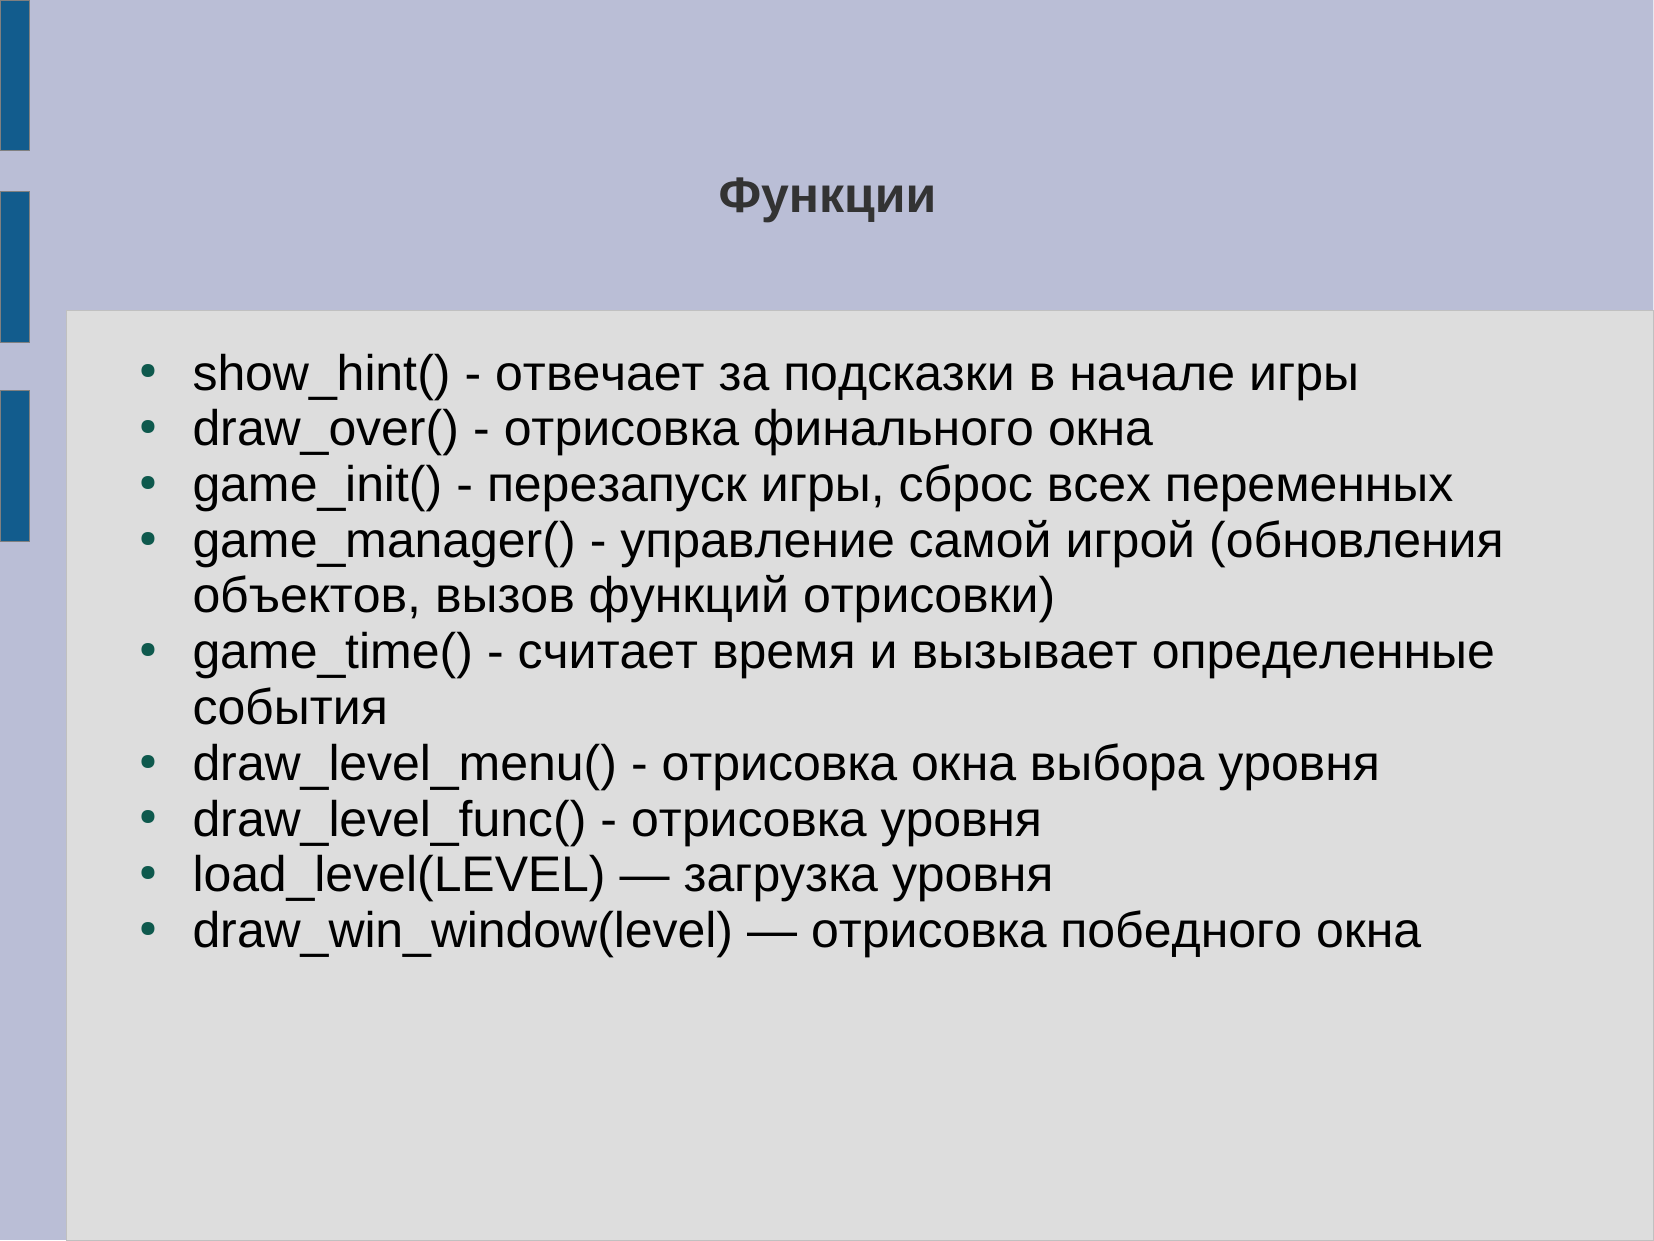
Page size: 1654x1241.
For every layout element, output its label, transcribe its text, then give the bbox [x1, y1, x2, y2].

list show_hint() - отвечает за подсказки в начале игры draw_over() - отрисовка финального окна game_init() - перезапуск игры, сброс всех переменных game_manager() - управление самой игрой (обновления объектов, вызов функций отрисовки) game_time() - считает время и вызывает определенные события draw_level_menu() - отрисовка окна выбора уровня draw_level_func() - отрисовка уровня load_level(LEVEL) — загрузка уровня draw_win_window(level) — отрисовка победного окна [121, 344, 1534, 1127]
title Функции [121, 91, 1534, 299]
